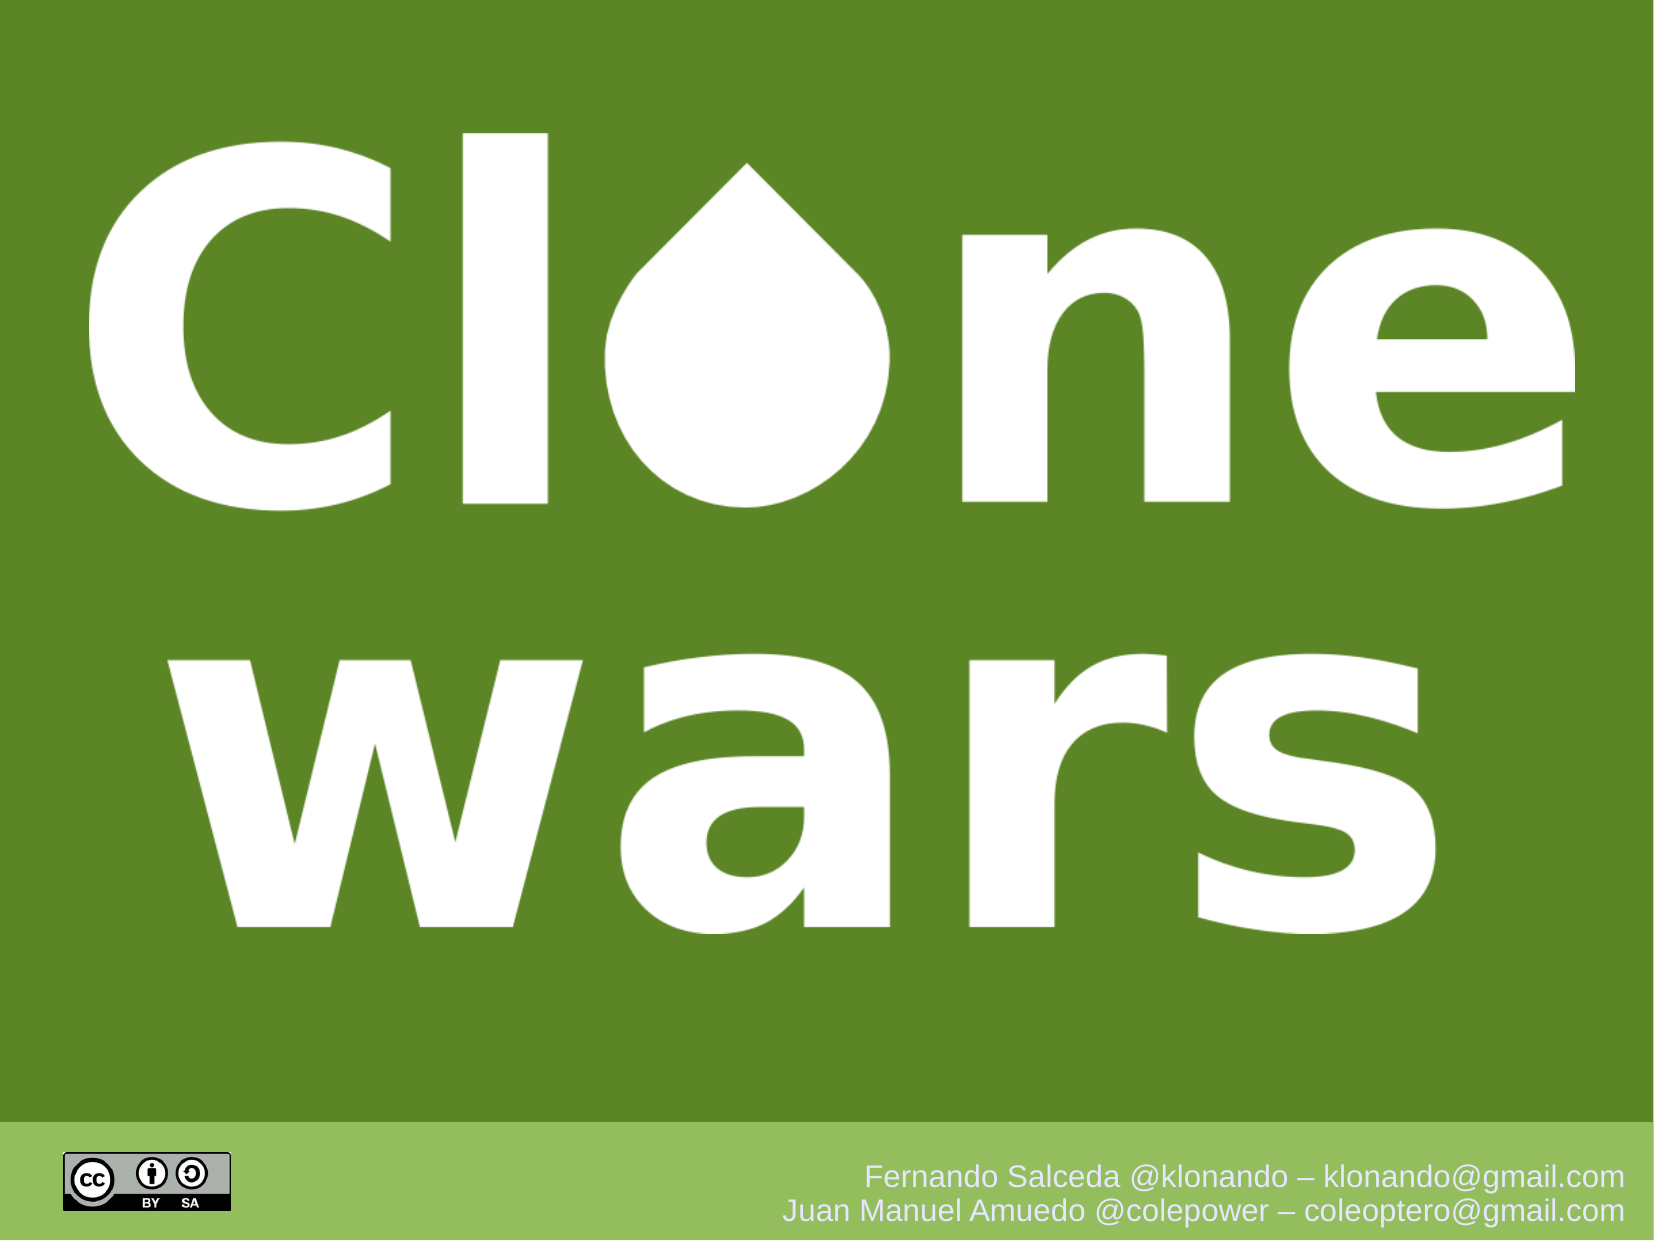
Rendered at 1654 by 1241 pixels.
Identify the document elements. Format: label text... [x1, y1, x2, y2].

text_box [0, 1122, 1654, 1241]
text_box Fernando Salceda @klonando – klonando@gmail.com Juan Manuel Amuedo @colepower – coleoptero@gmail.com [767, 1151, 1654, 1241]
picture [89, 133, 1575, 934]
picture [63, 1152, 231, 1211]
